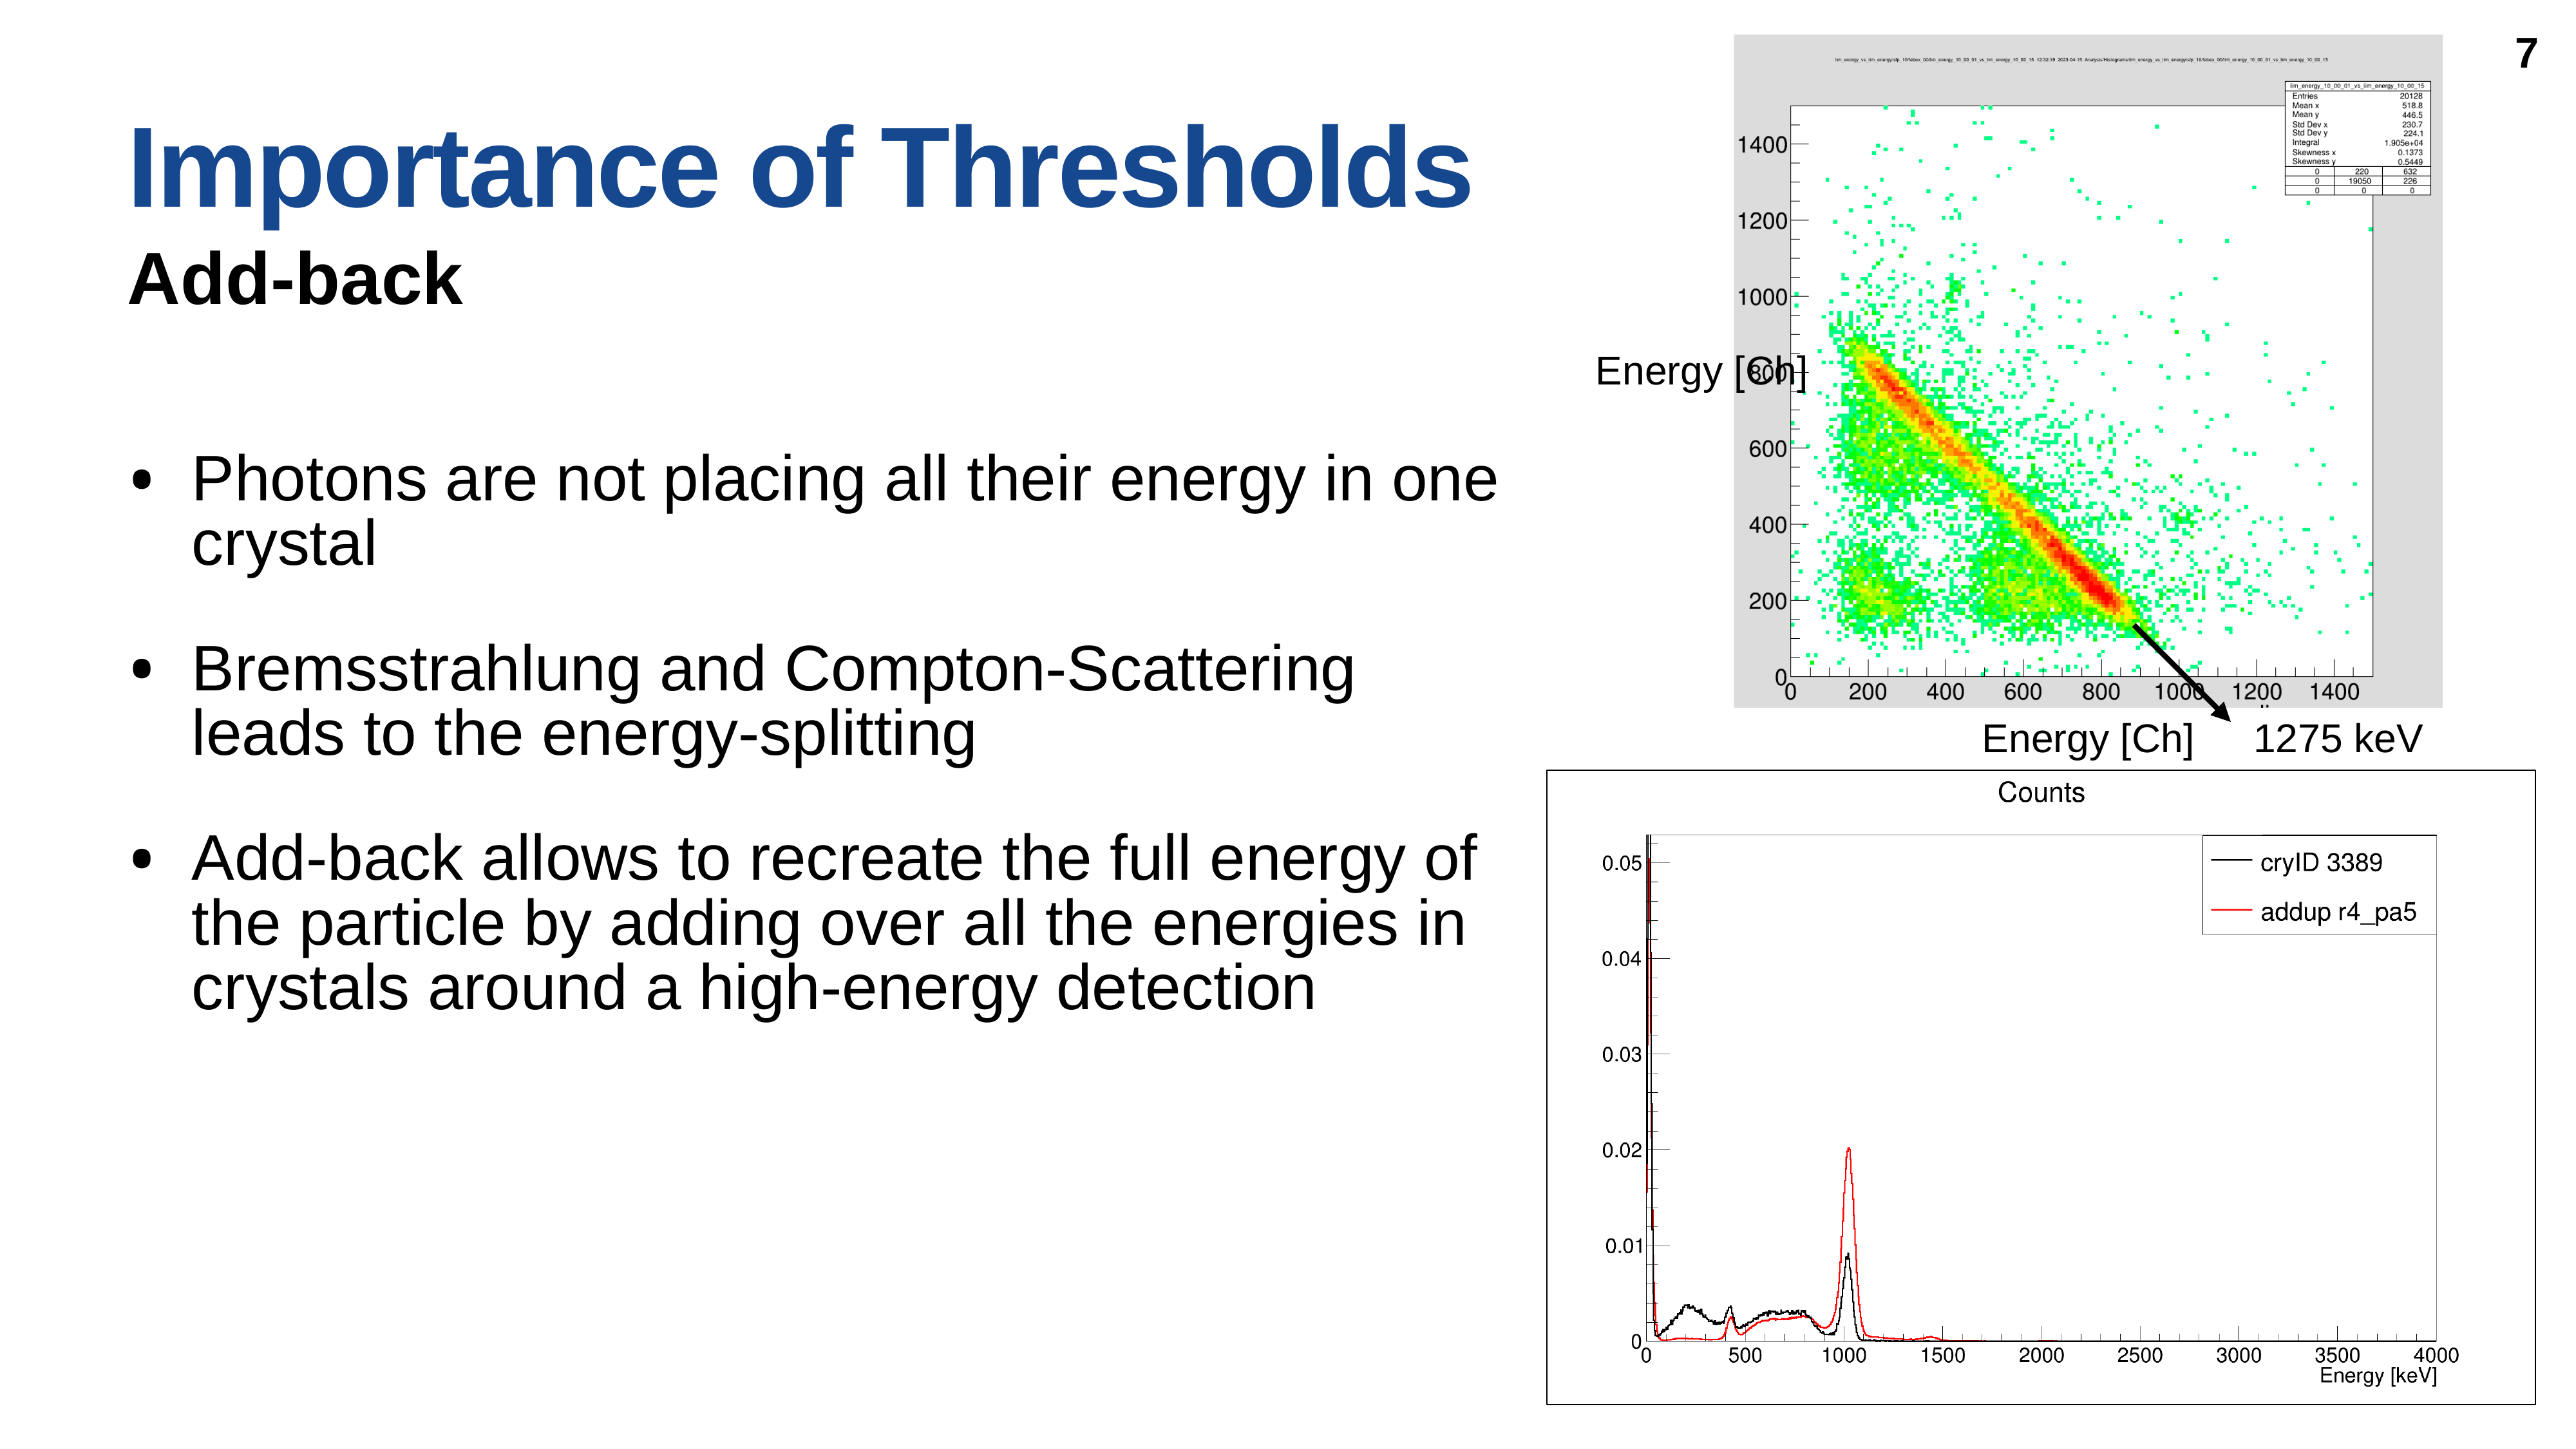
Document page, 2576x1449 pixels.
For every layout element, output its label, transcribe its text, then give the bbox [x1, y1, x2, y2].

title Importance of Thresholds [2443, 100, 2448, 237]
picture [1548, 771, 2535, 1405]
list Add-back [2443, 237, 2448, 336]
title Importance of Thresholds [127, 100, 1734, 237]
text_box Energy [Ch] [1978, 710, 2199, 768]
text_box Energy [Ch] [1592, 341, 1812, 400]
list Photons are not placing all their energy in one crystal Bremsstrahlung and Compton-Scattering leads to the energy-splitting Add-back allows to recreate the full energy of the particle by adding over all the energies in crystals around a high-energy detection [127, 448, 1504, 1321]
text_box 1275 keV [2248, 710, 2429, 768]
picture [1734, 34, 2443, 708]
list Add-back [127, 237, 1734, 336]
text_box 7 [2295, 24, 2544, 92]
